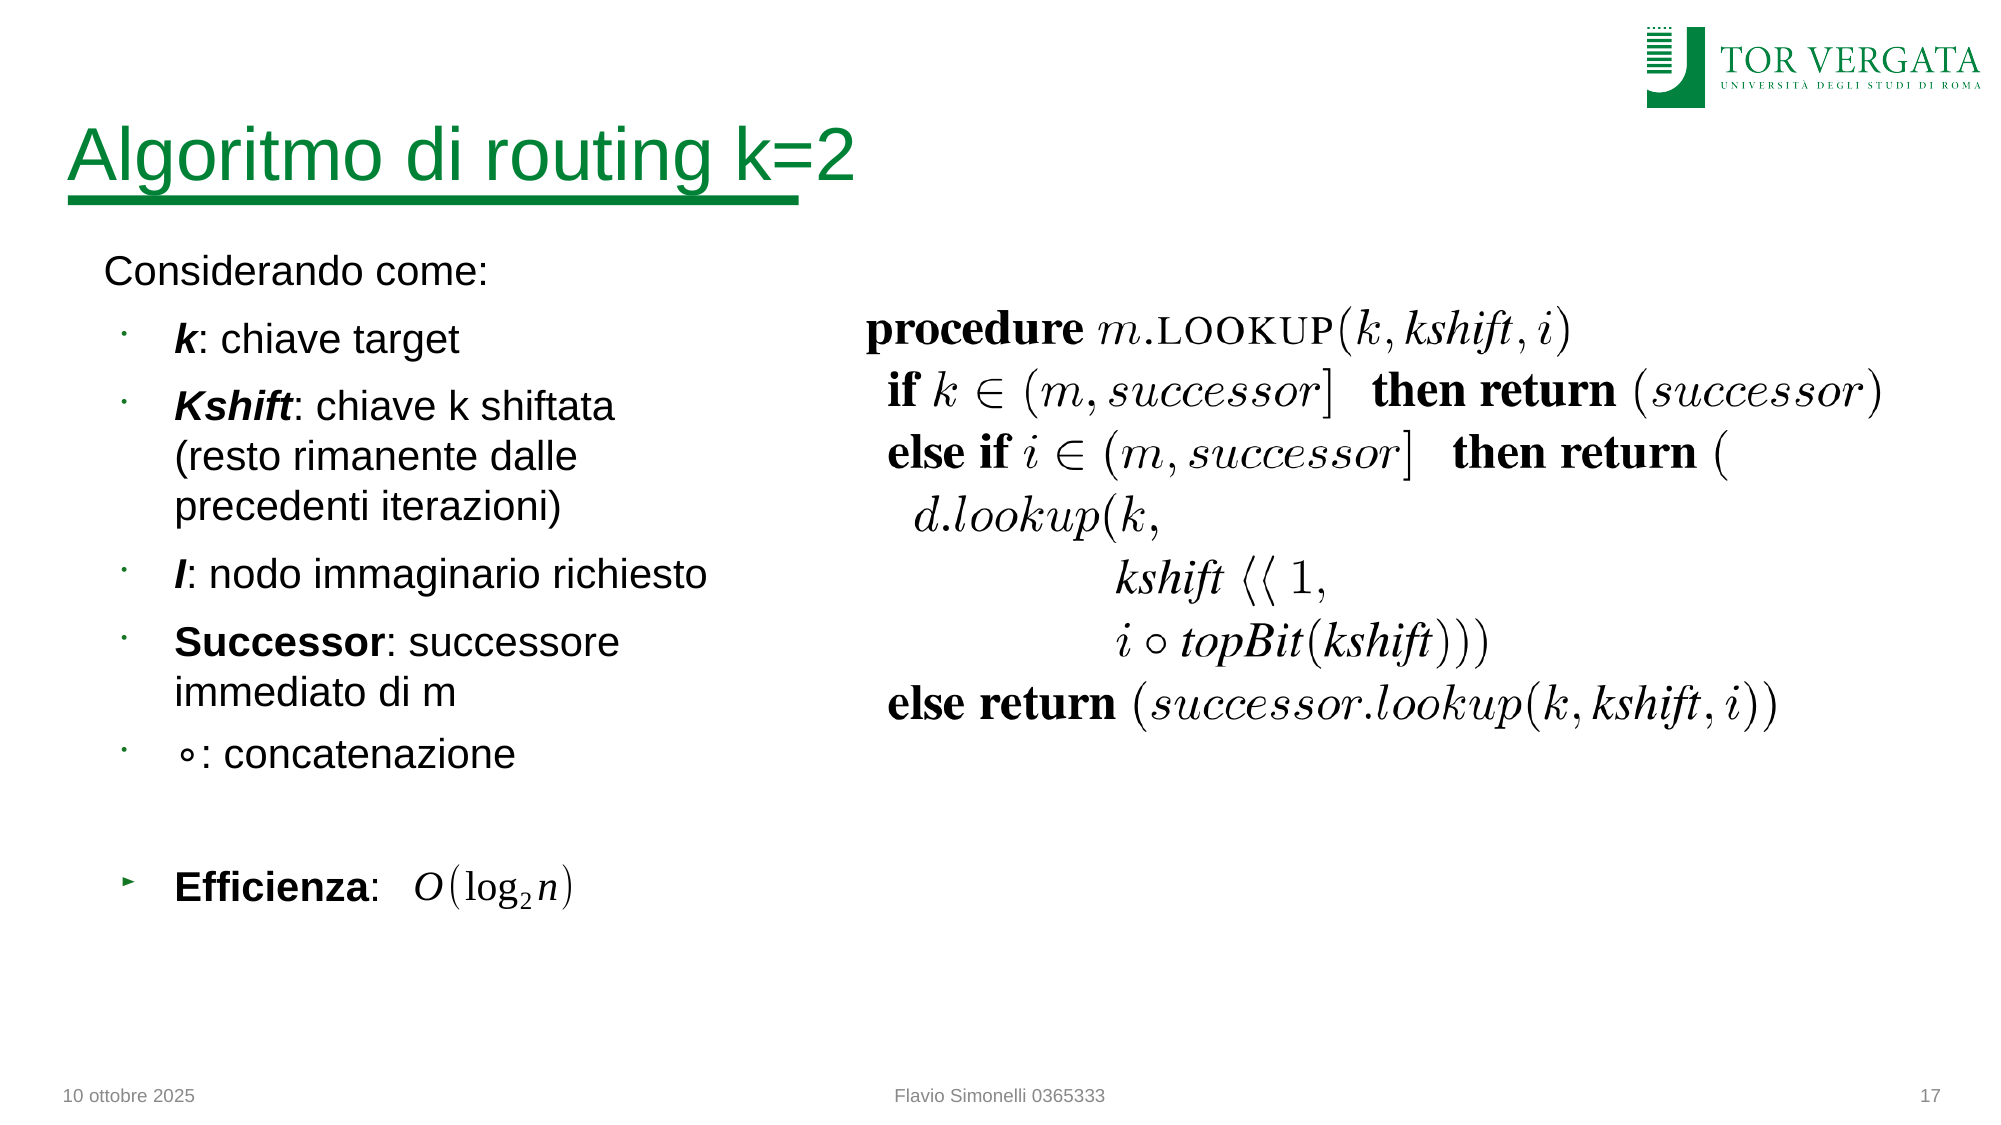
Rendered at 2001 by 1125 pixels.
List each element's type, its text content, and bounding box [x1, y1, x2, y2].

list Considerando come: k: chiave target Kshift: chiave k shiftata (resto rimanente dalle precedenti iterazioni) I: nodo immaginario richiesto Successor: successore immediato di m ∘: concatenazione Efficienza: [88, 236, 739, 1056]
slide_number 10 ottobre 2025 [47, 1065, 498, 1125]
picture [1647, 27, 1981, 51]
title Algoritmo di routing k=2 [52, 51, 1981, 204]
chart [413, 861, 575, 916]
footer Flavio Simonelli 0365333 [662, 1065, 1338, 1125]
picture [848, 295, 1920, 771]
